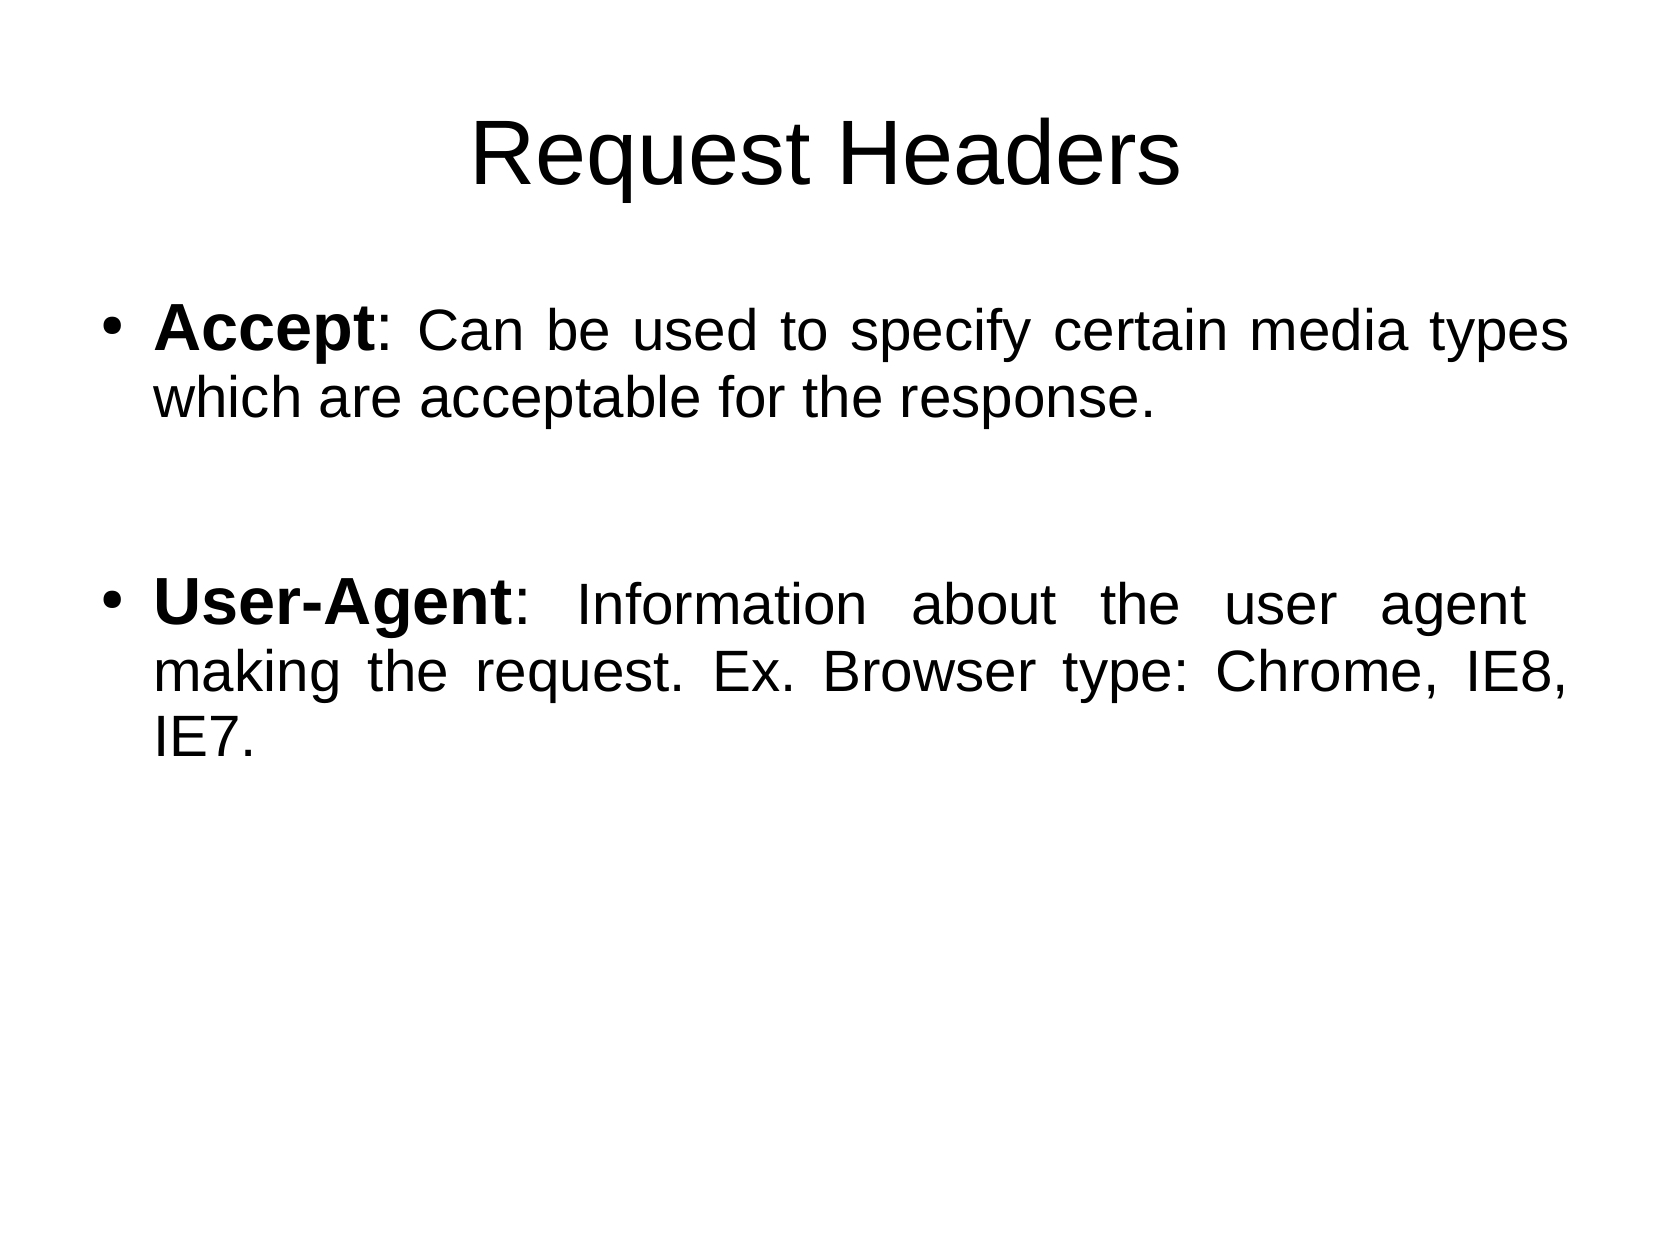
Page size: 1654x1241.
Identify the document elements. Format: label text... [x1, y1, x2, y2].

title Request Headers [82, 49, 1571, 257]
list Accept: Can be used to specify certain media types which are acceptable for the response. User-Agent: Information about the user agent making the request. Ex. Browser type: Chrome, IE8, IE7. [82, 290, 1571, 1010]
